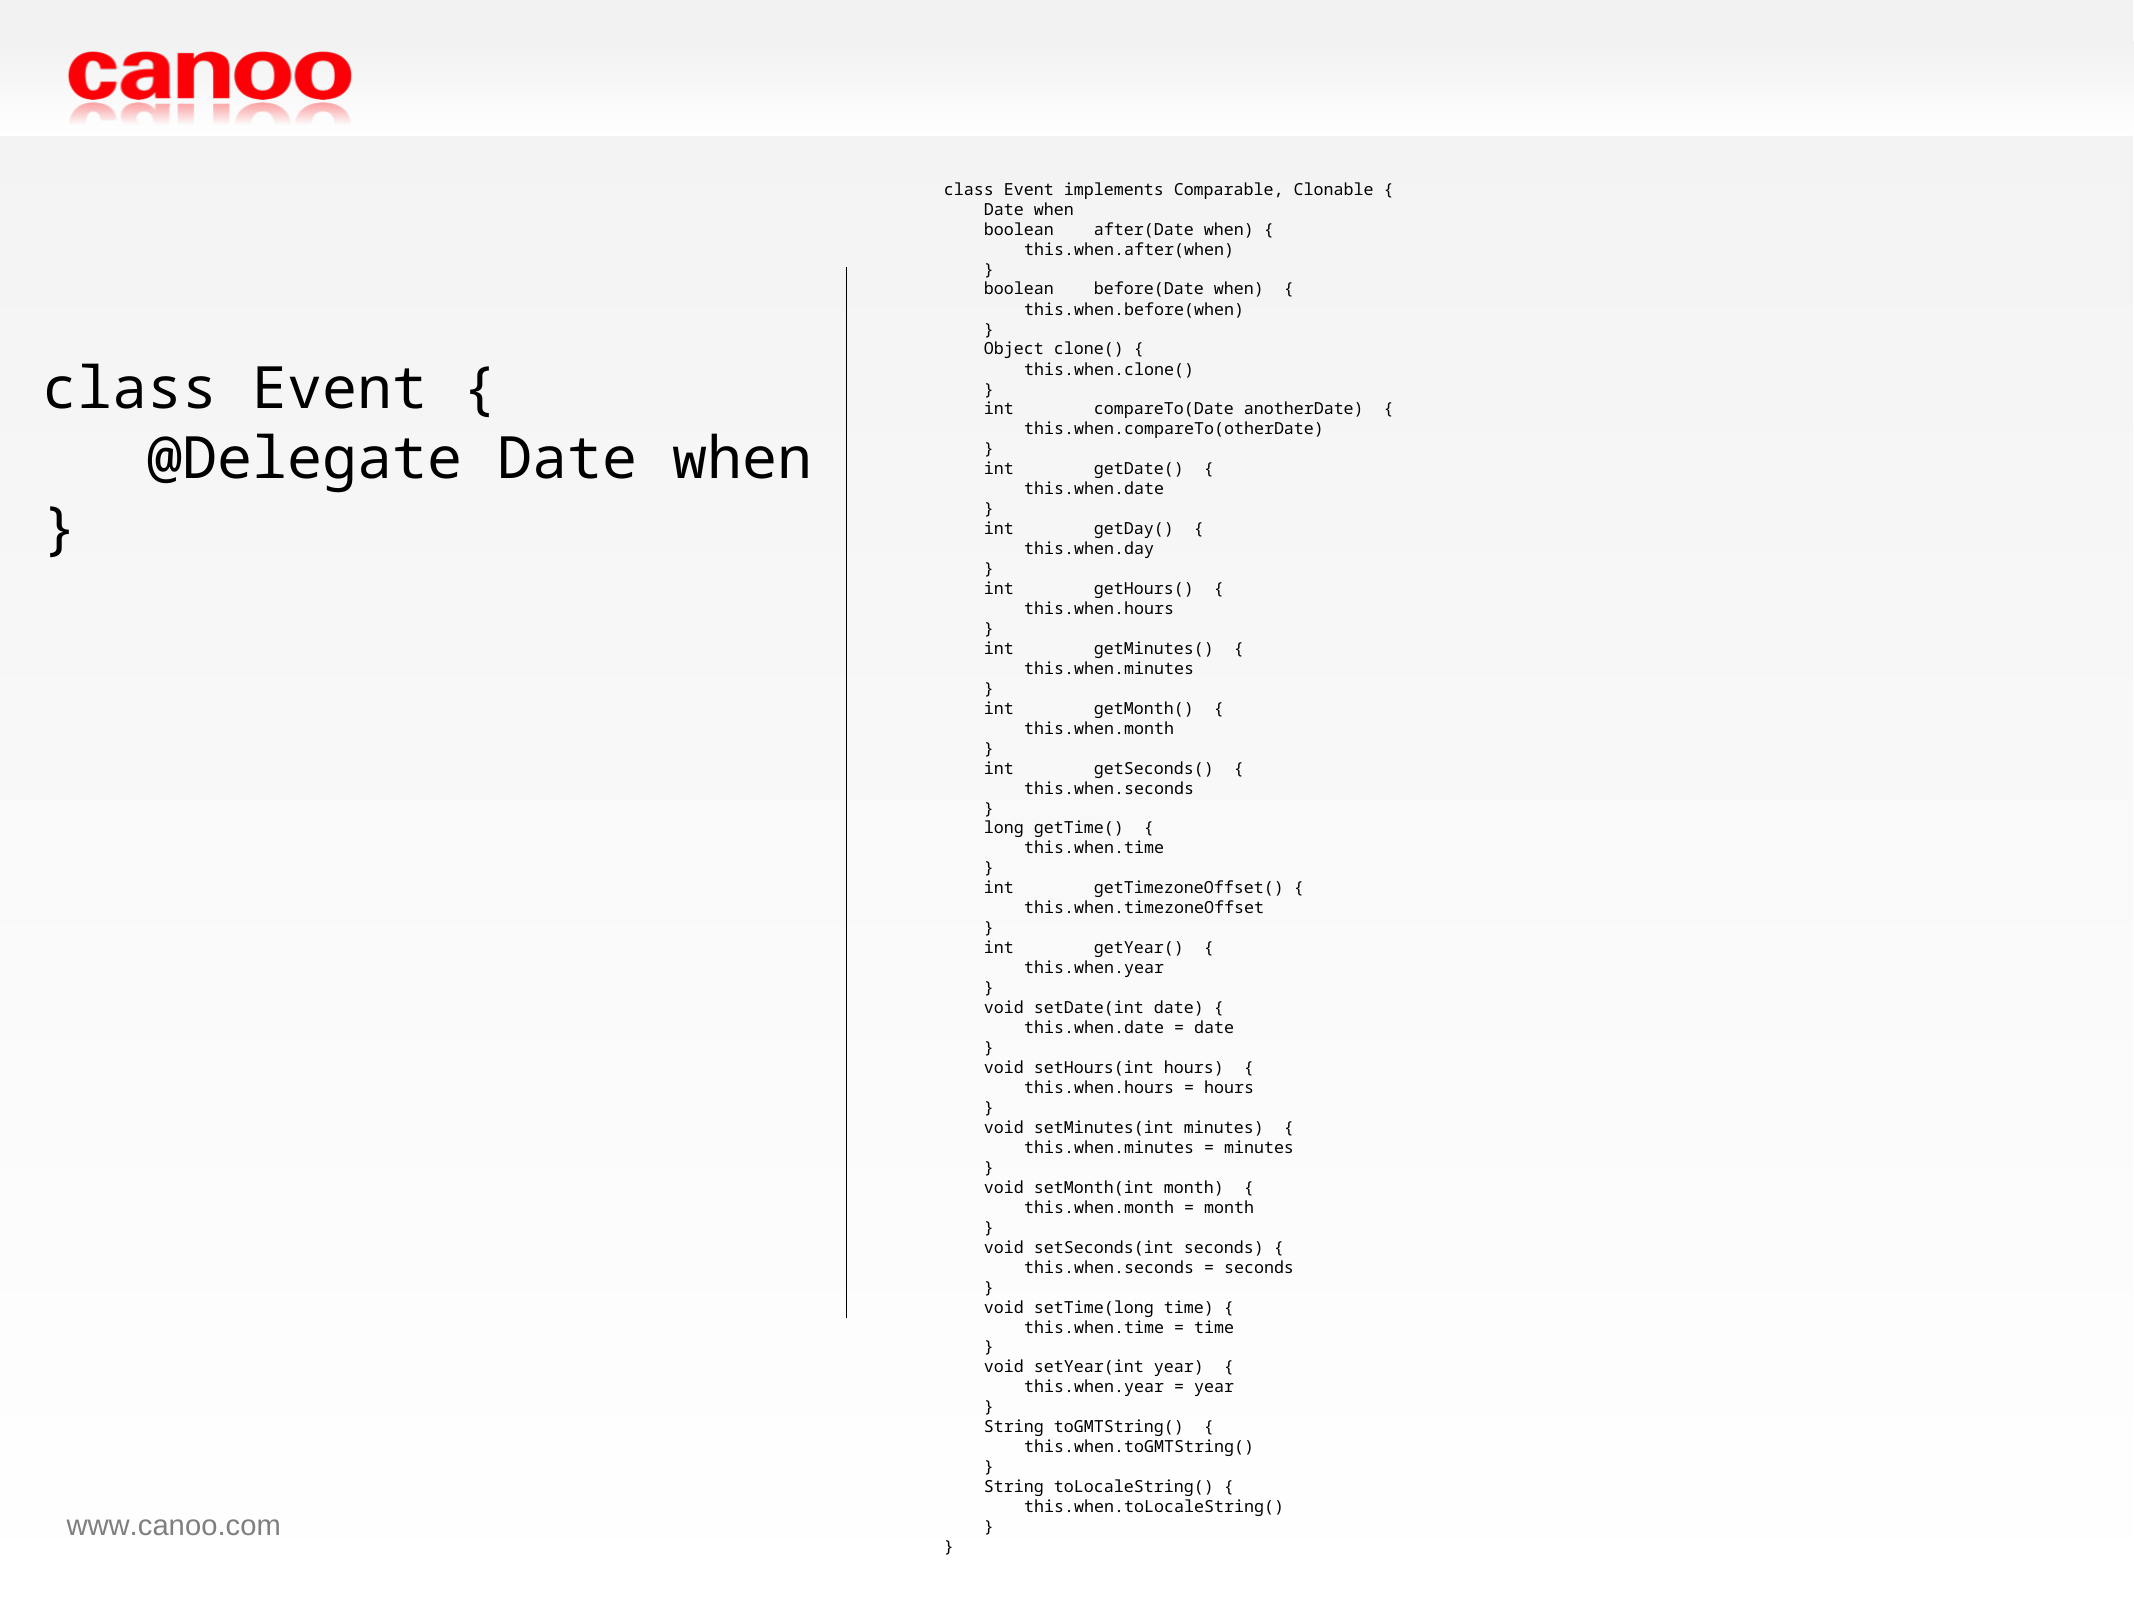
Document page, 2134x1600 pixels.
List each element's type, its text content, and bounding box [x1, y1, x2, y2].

text_box class Event implements Comparable, Clonable { Date when boolean after(Date when) { this.when.after(when) } boolean before(Date when) { this.when.before(when) } Object clone() { this.when.clone() } int compareTo(Date anotherDate) { this.when.compareTo(otherDate) } int getDate() { this.when.date } int getDay() { this.when.day } int getHours() { this.when.hours } int getMinutes() { this.when.minutes } int getMonth() { this.when.month } int getSeconds() { this.when.seconds } long getTime() { this.when.time } int getTimezoneOffset() { this.when.timezoneOffset } int getYear() { this.when.year } void setDate(int date) { this.when.date = date } void setHours(int hours) { this.when.hours = hours } void setMinutes(int minutes) { this.when.minutes = minutes } void setMonth(int month) { this.when.month = month } void setSeconds(int seconds) { this.when.seconds = seconds } void setTime(long time) { this.when.time = time } void setYear(int year) { this.when.year = year } String toGMTString() { this.when.toGMTString() } String toLocaleString() { this.when.toLocaleString() } } [929, 171, 2063, 1564]
picture [65, 48, 353, 154]
text_box class Event { @Delegate Date when } [27, 342, 901, 1318]
